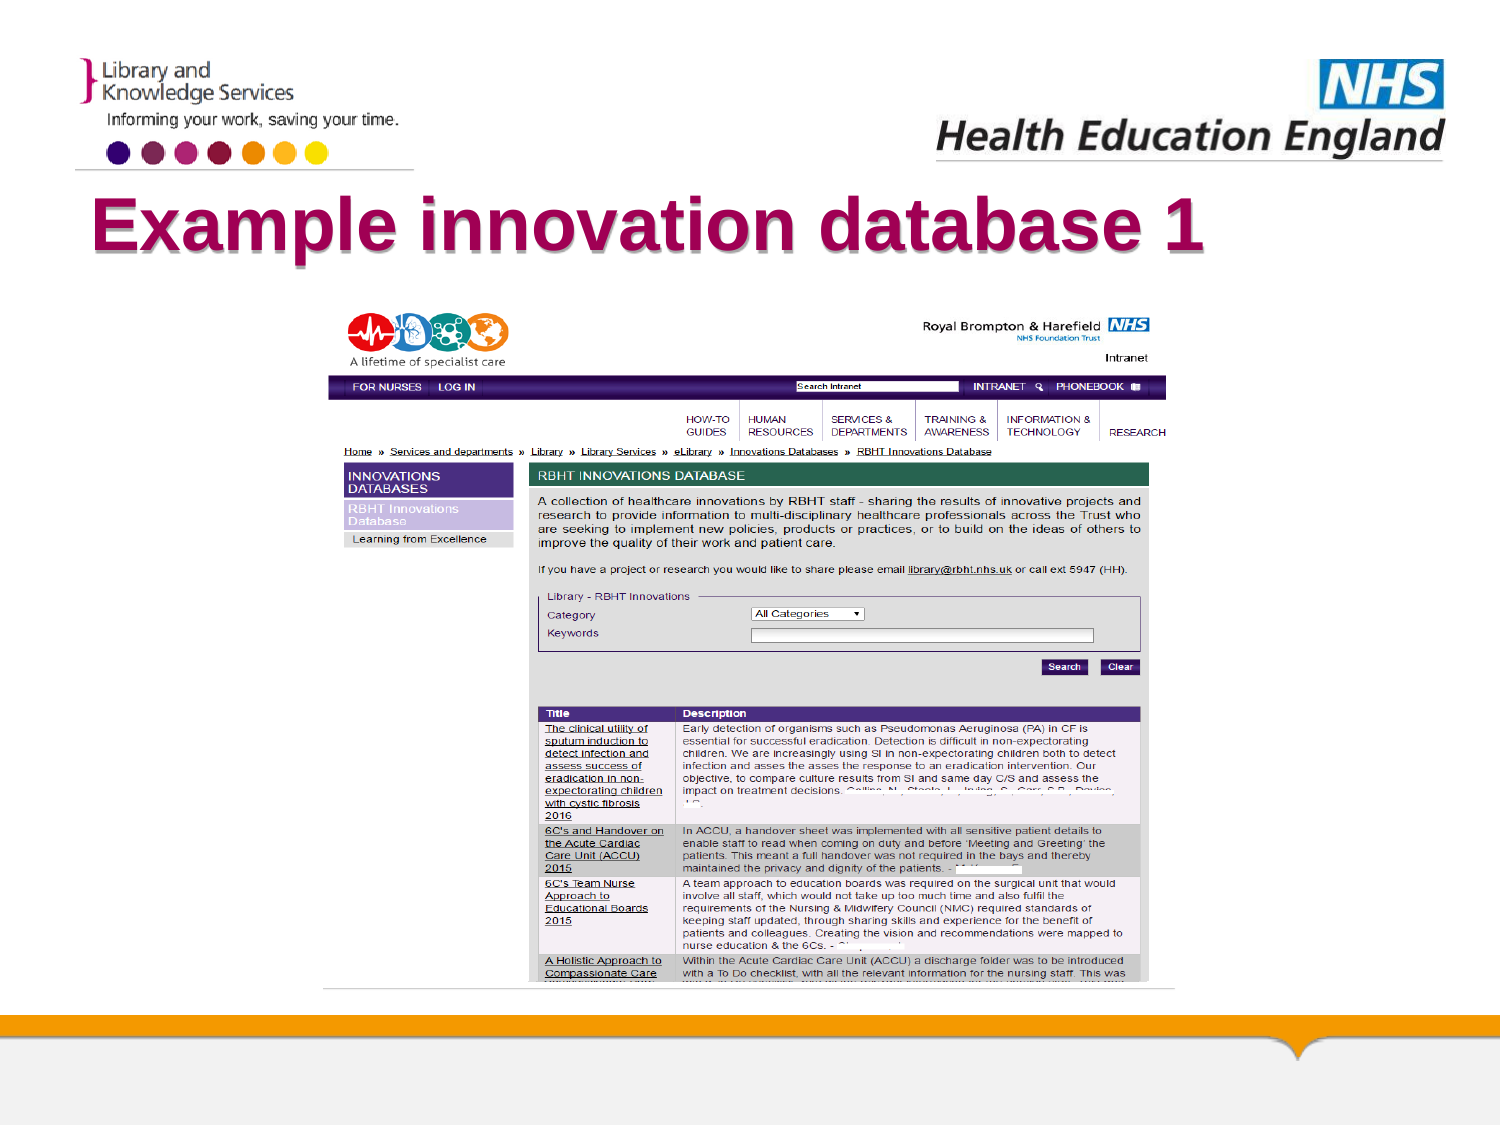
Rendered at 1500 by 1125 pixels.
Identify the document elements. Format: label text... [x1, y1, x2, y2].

picture [75, 54, 416, 169]
title Example innovation database 1 [75, 168, 1351, 280]
picture [323, 310, 1177, 988]
